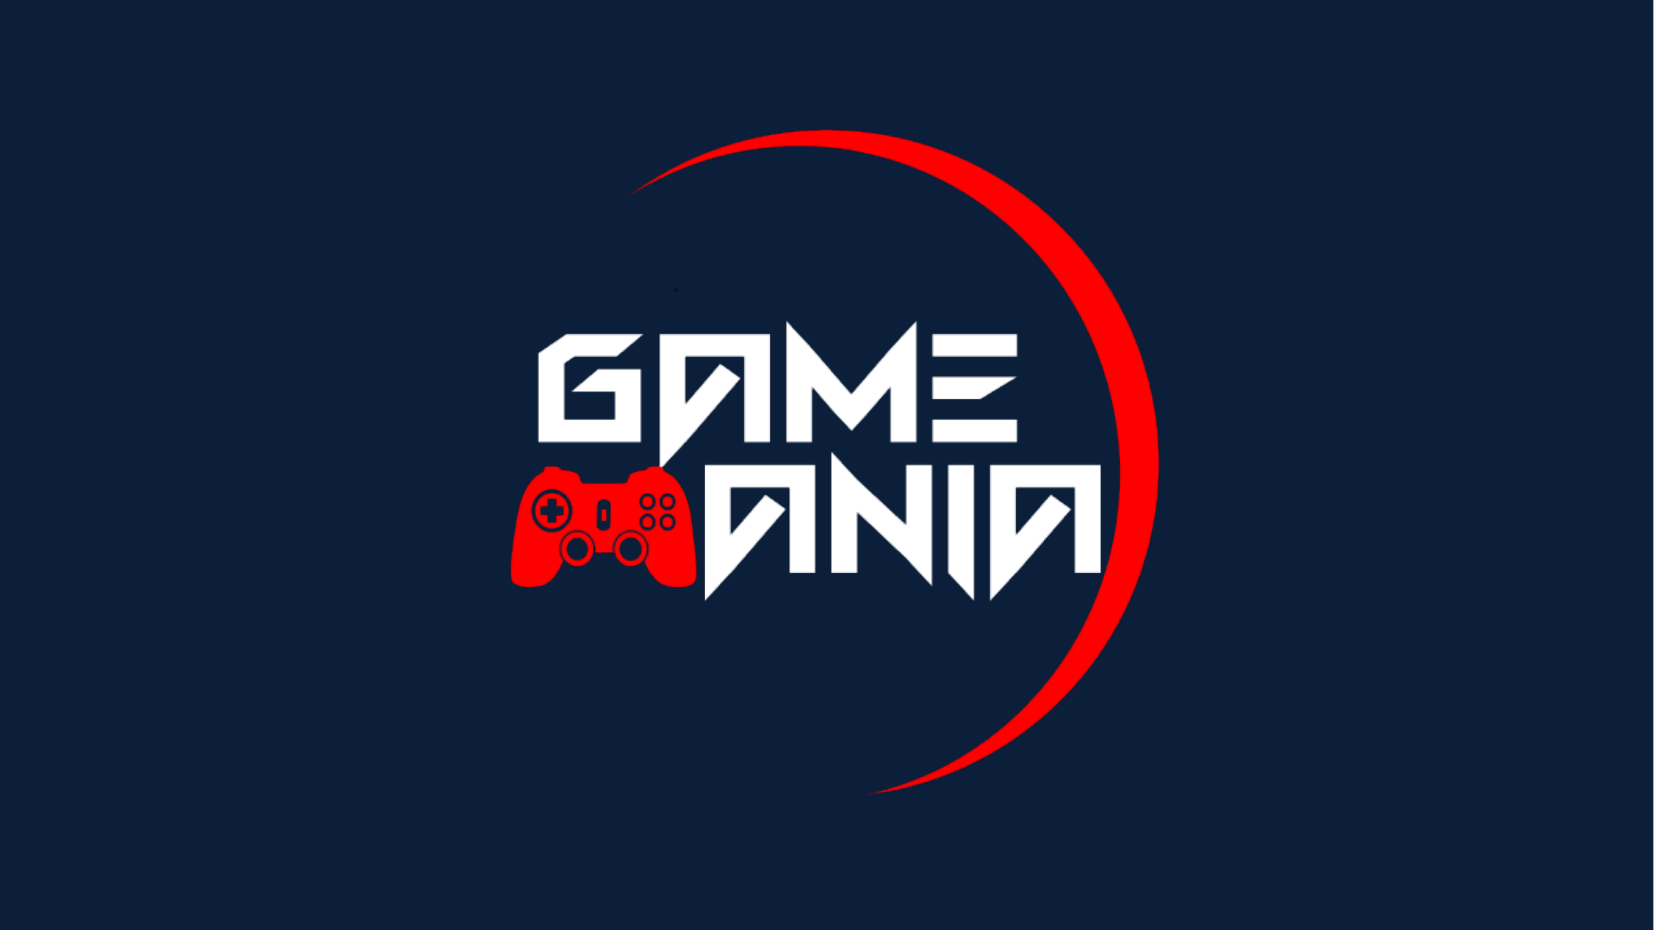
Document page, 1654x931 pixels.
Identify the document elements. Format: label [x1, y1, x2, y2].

picture [420, 85, 1234, 849]
